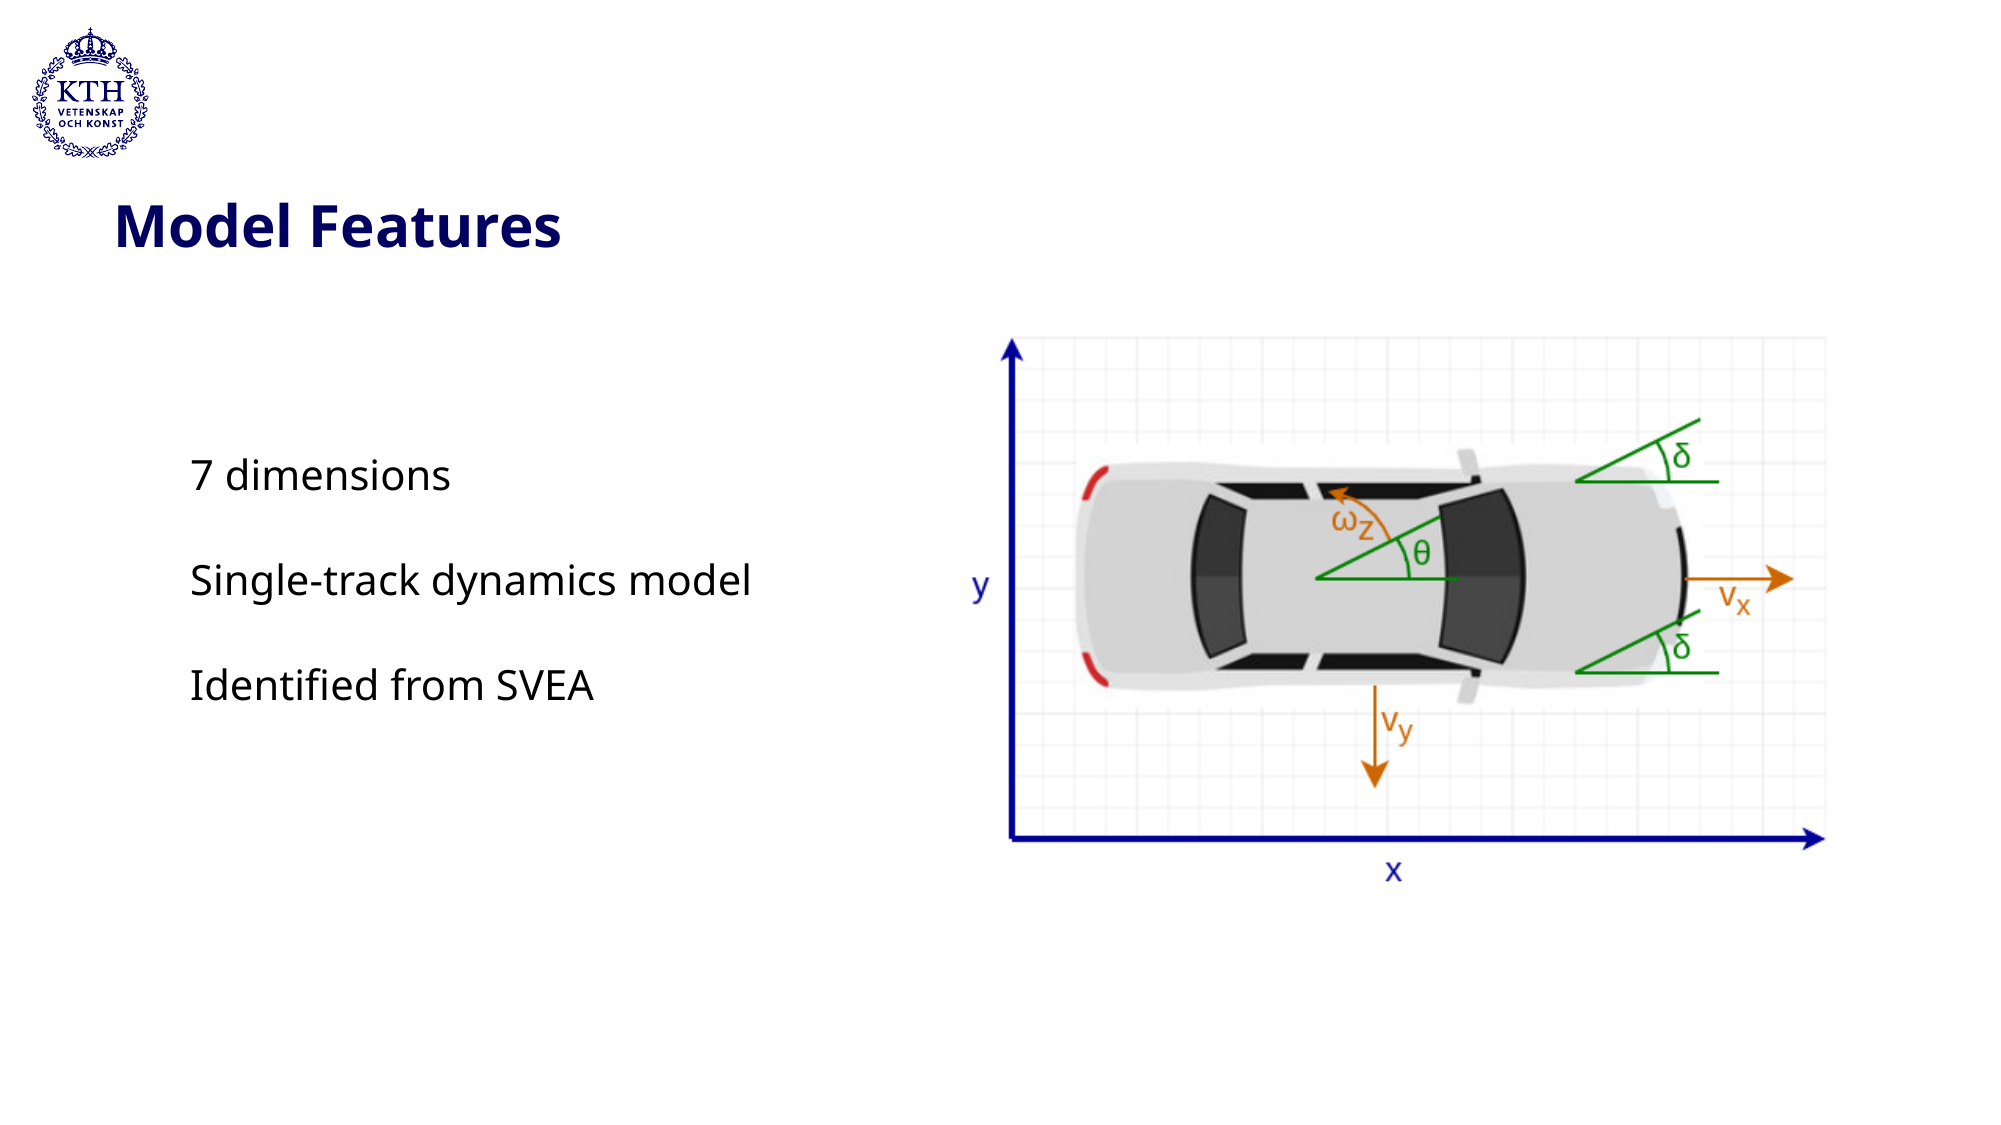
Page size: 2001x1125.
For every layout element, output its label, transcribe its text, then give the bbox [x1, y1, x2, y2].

title Model Features [98, 179, 1902, 273]
list 7 dimensions Single-track dynamics model Identified from SVEA [104, 307, 892, 857]
picture [970, 324, 1843, 894]
